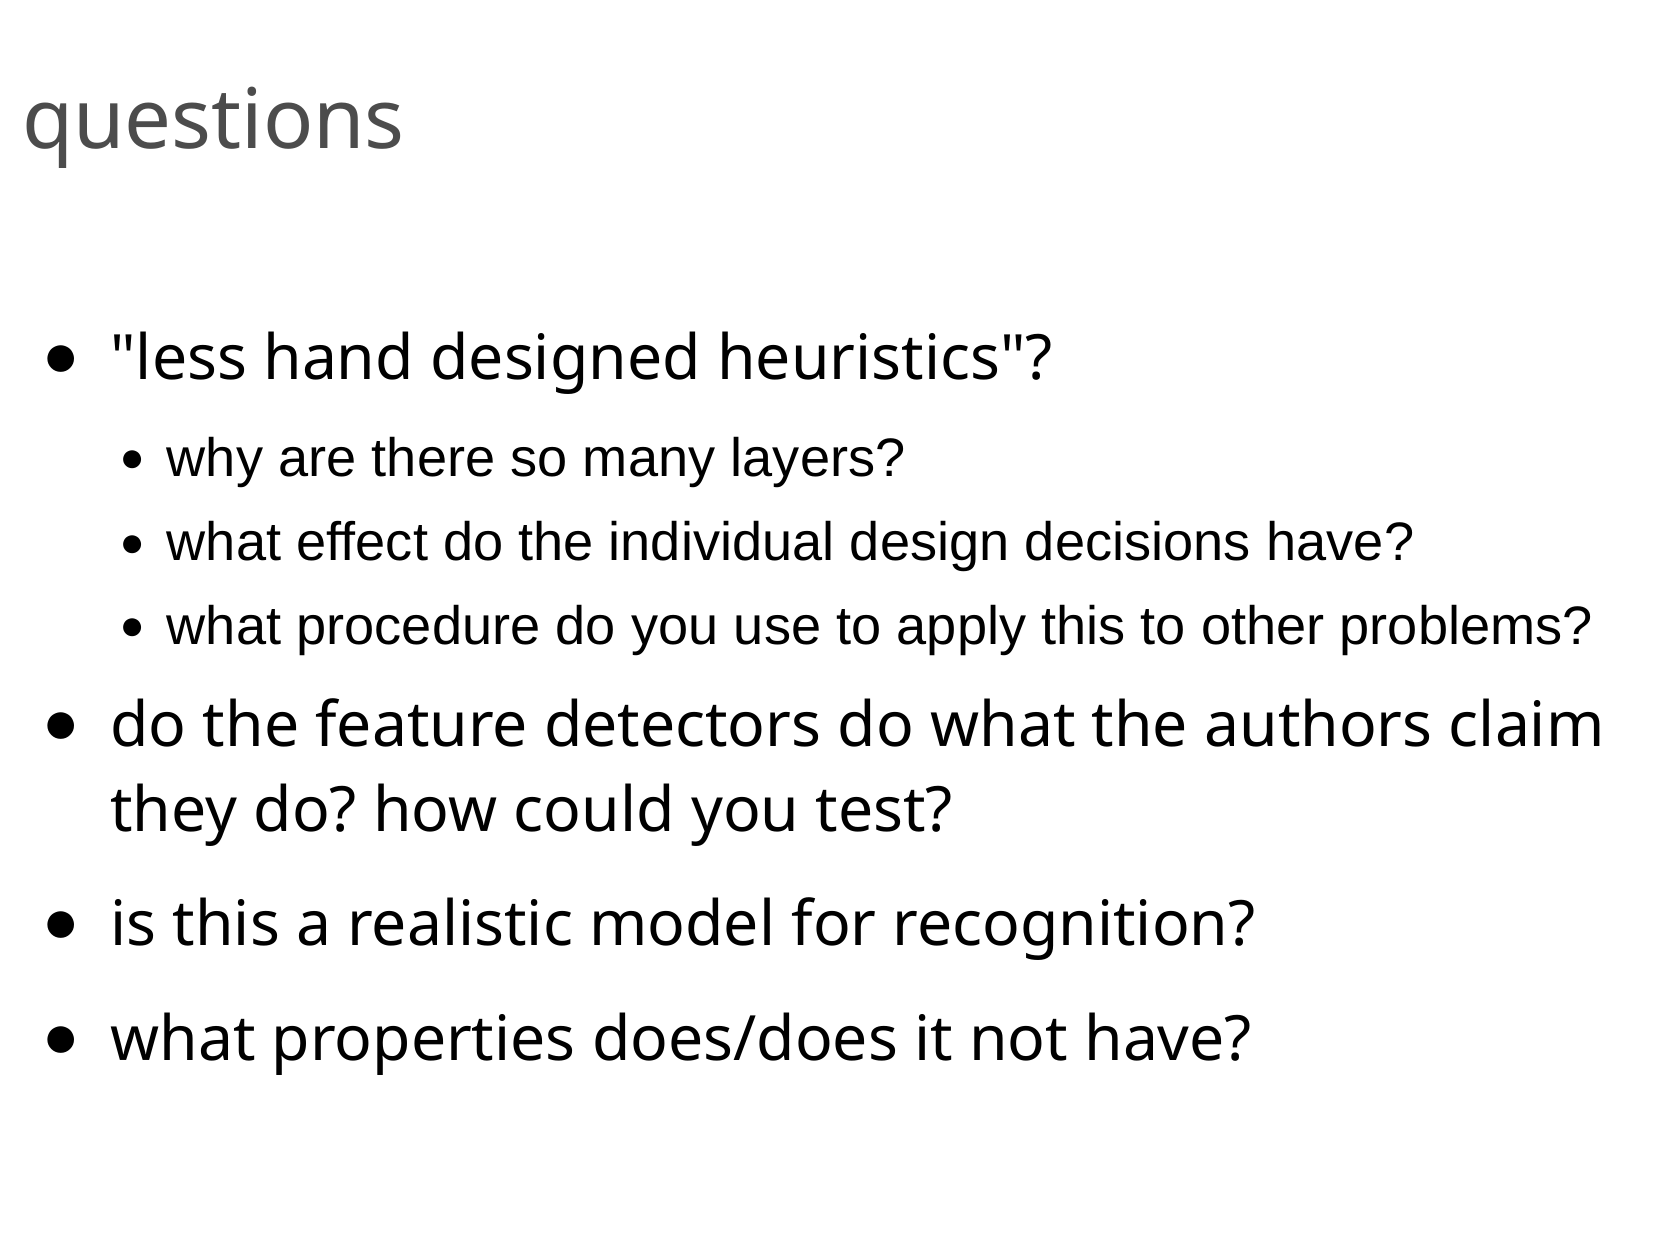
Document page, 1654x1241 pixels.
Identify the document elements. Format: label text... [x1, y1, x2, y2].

list "less hand designed heuristics"? why are there so many layers? what effect do the individual design decisions have? what procedure do you use to apply this to other problems? do the feature detectors do what the authors claim they do? how could you test? is this a realistic model for recognition? what properties does/does it not have? [25, 226, 1654, 1166]
title questions [22, 19, 1654, 213]
